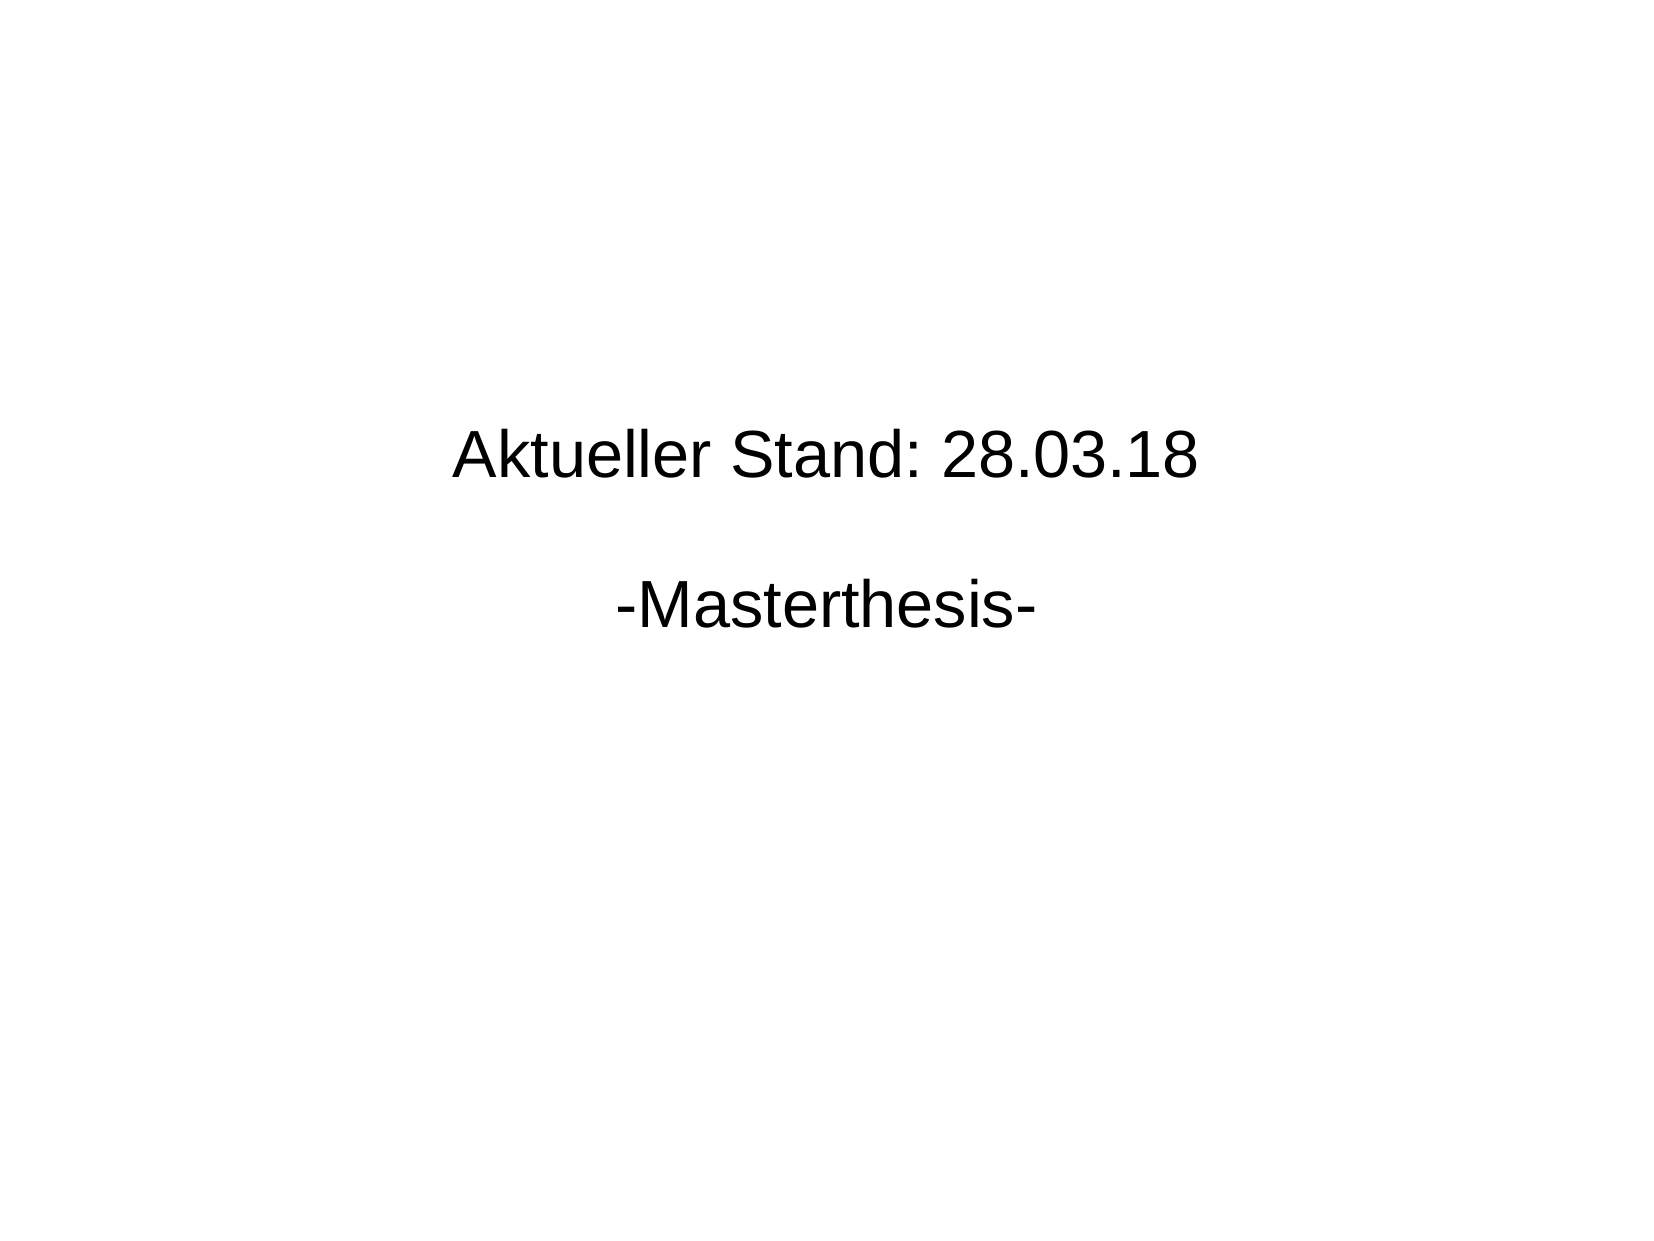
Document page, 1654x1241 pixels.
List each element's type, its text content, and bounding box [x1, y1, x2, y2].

subtitle Aktueller Stand: 28.03.18 -Masterthesis- [82, 49, 1571, 1010]
